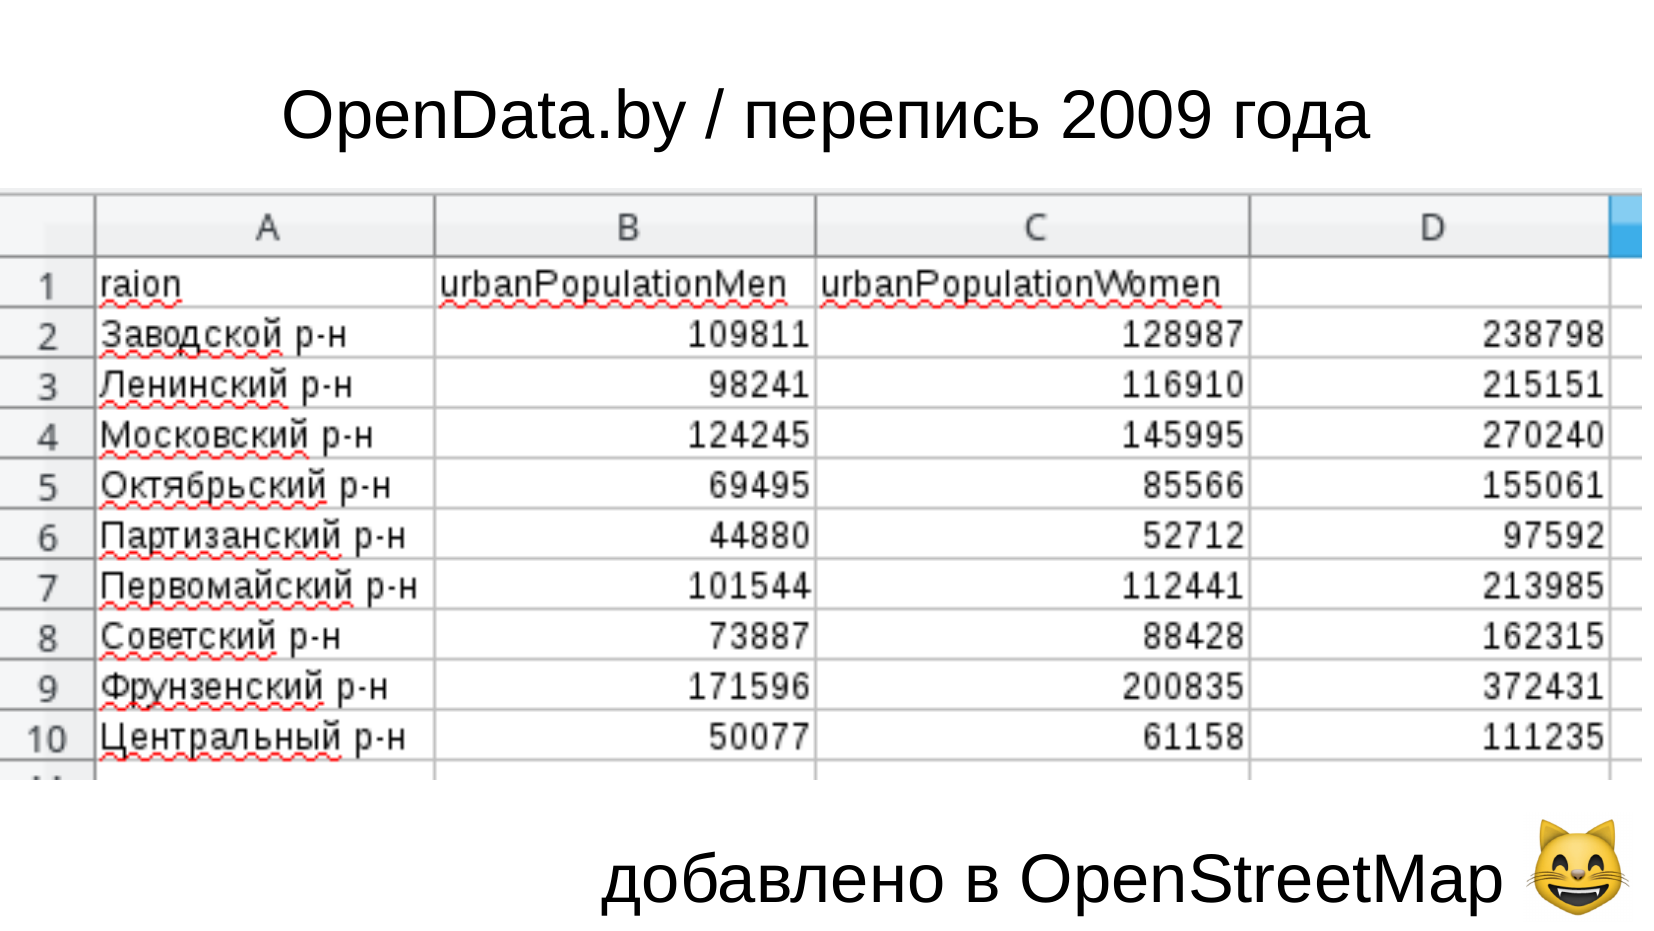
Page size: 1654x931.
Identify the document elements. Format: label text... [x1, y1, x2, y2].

picture [1523, 812, 1633, 922]
title добавлено в OpenStreetMap [318, 801, 1654, 931]
picture [0, 188, 1642, 780]
title OpenData.by / перепись 2009 года [82, 36, 1571, 188]
